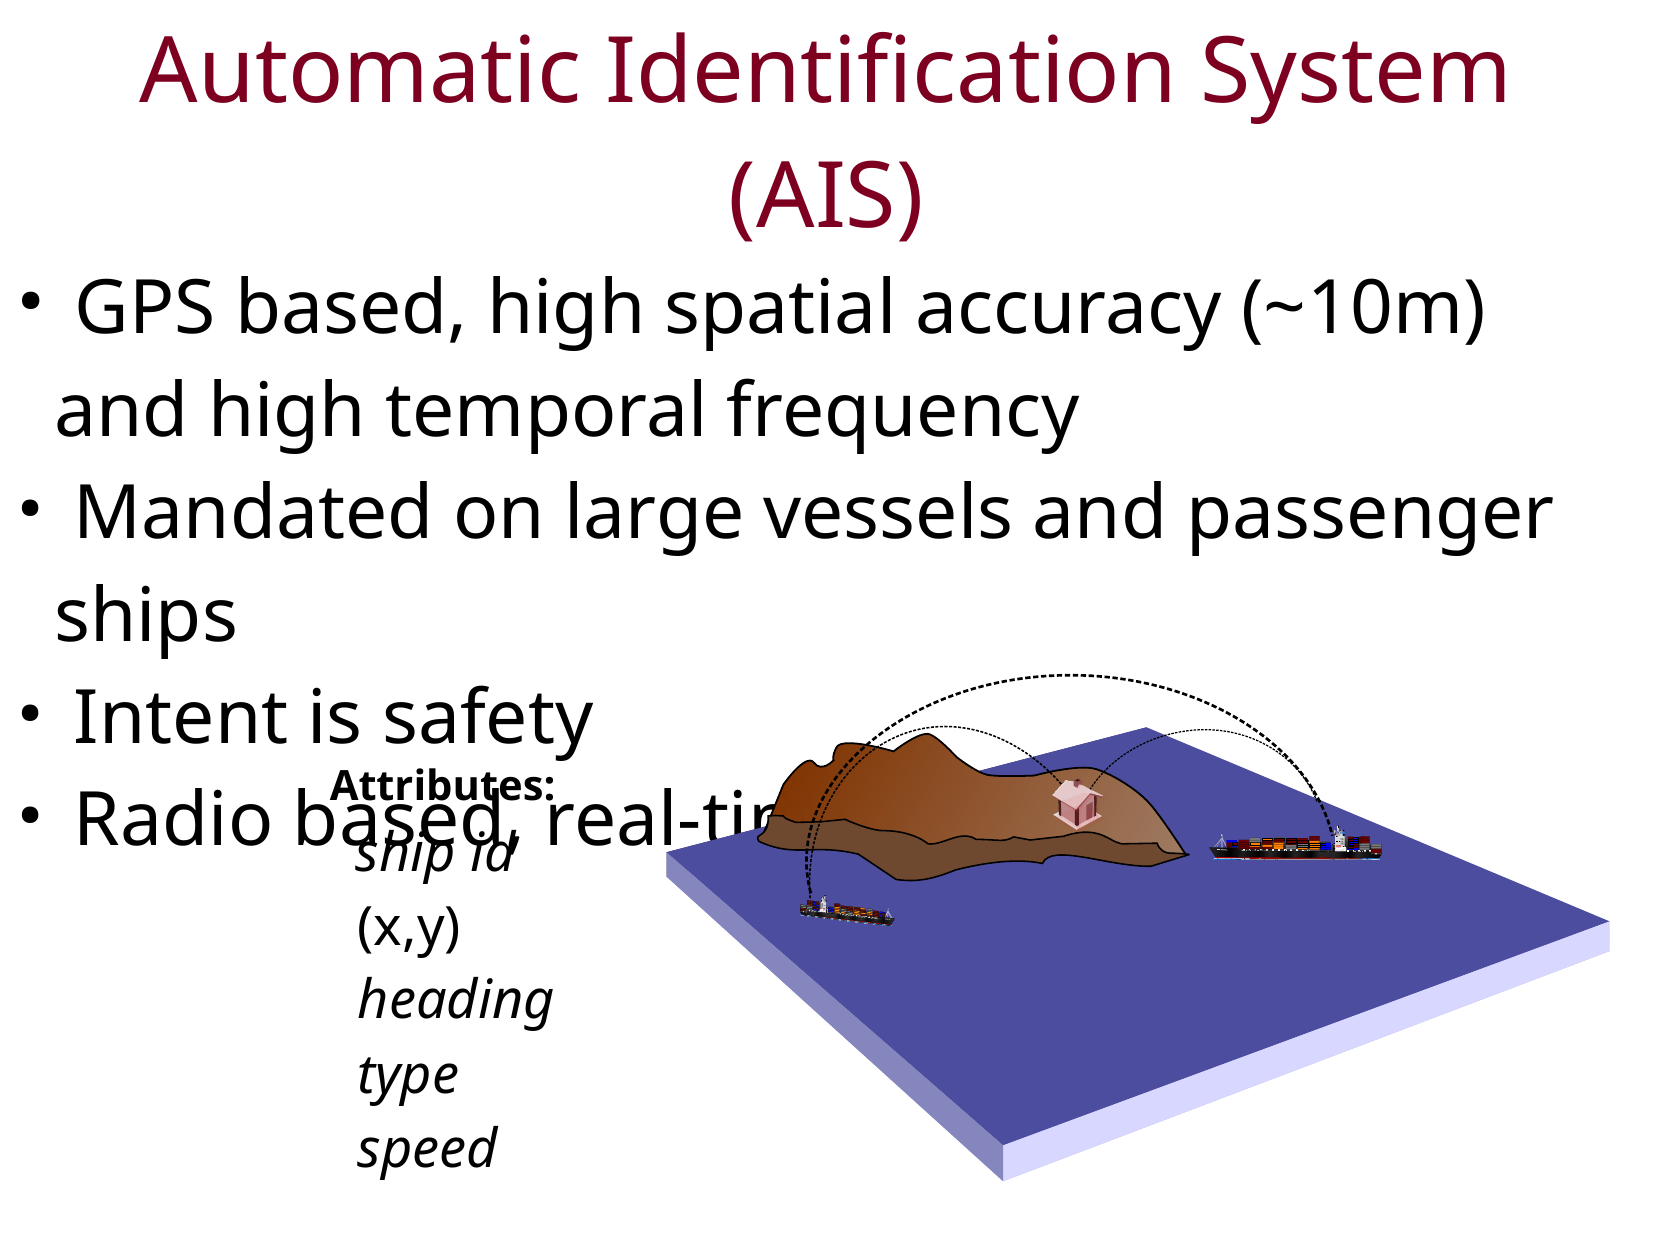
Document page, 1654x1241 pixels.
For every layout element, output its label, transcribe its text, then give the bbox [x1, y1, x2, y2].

text_box Attributes: ship id (x,y) heading type speed [315, 748, 641, 1241]
picture [641, 583, 1626, 1241]
title Automatic Identification System (AIS) [82, 25, 1571, 190]
text_box GPS based, high spatial accuracy (~10m) and high temporal frequency Mandated on large vessels and passenger ships Intent is safety Radio based, real-time [4, 190, 1653, 1159]
